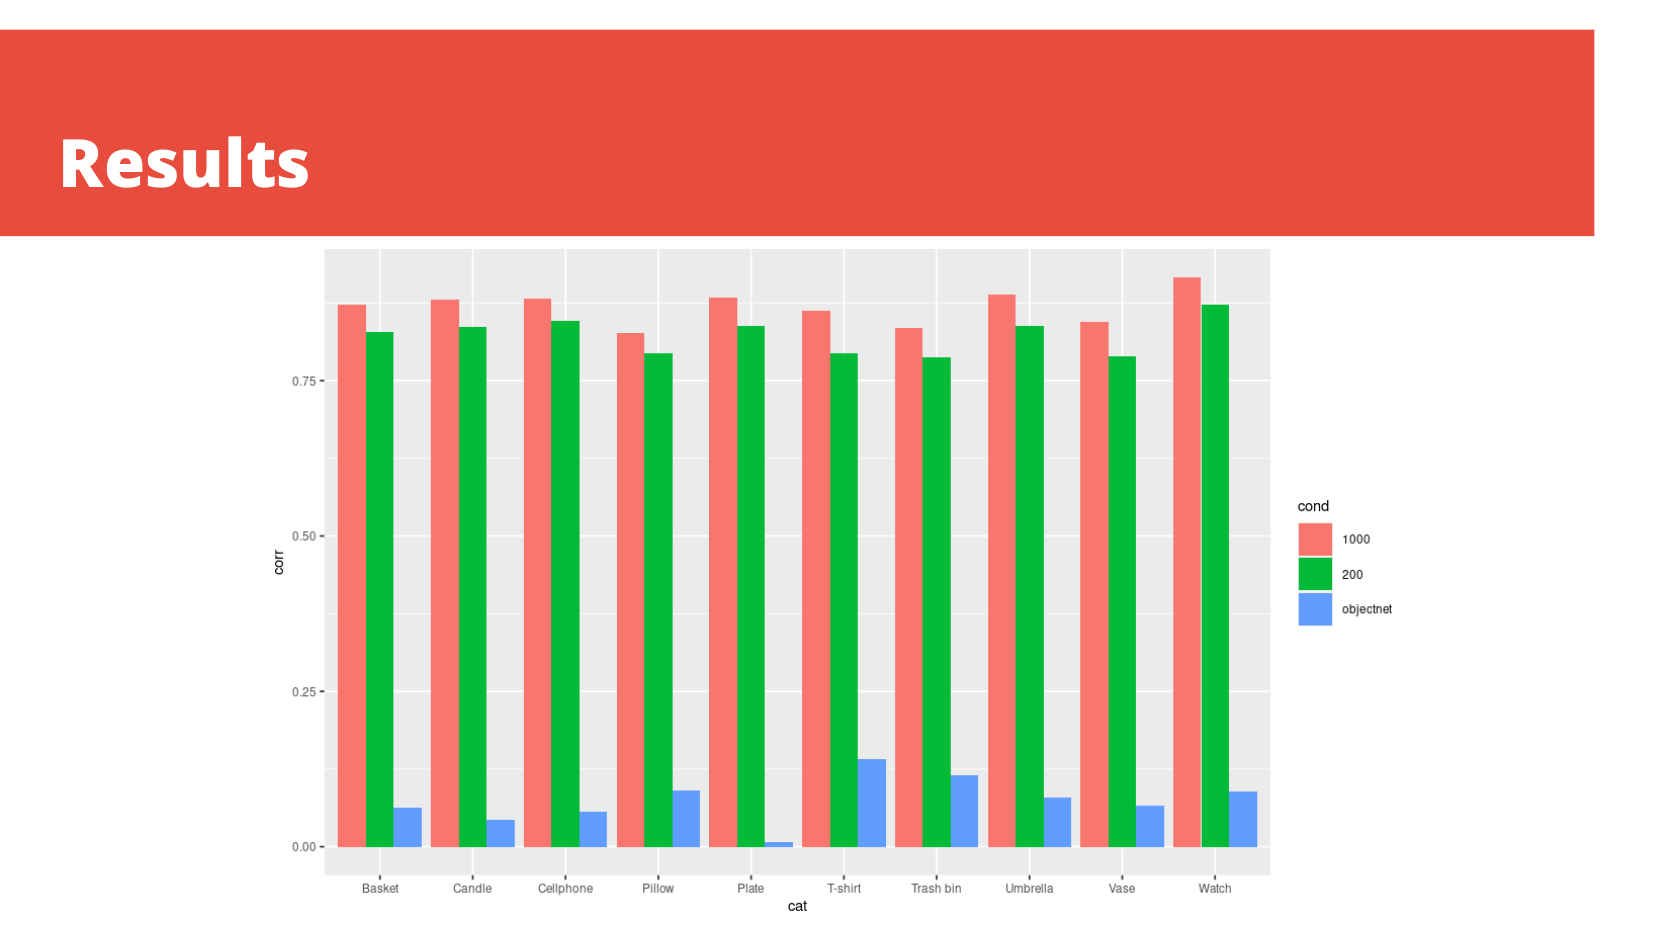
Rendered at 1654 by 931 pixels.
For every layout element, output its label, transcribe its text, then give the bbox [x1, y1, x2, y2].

picture [271, 247, 1406, 916]
title Results [59, 59, 1595, 207]
